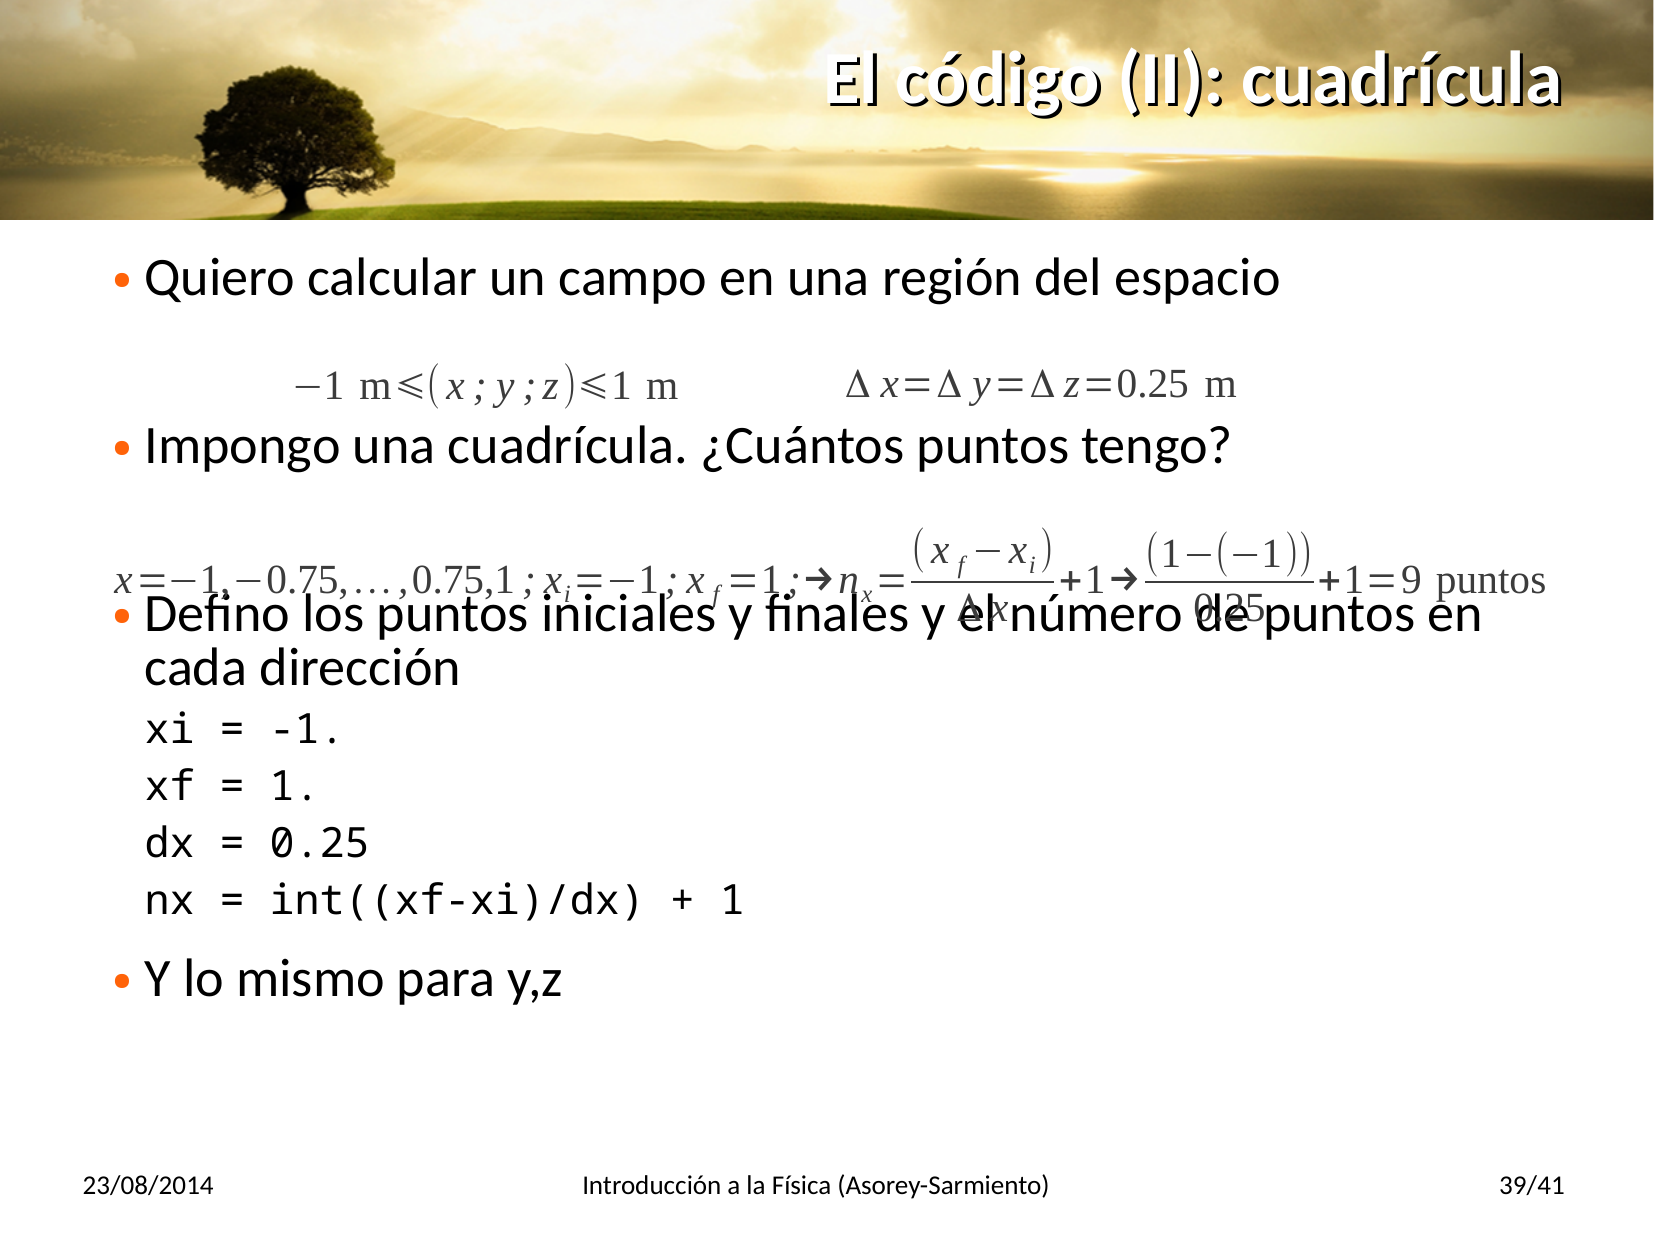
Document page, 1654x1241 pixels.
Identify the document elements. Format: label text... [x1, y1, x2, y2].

title El código (II): cuadrícula [75, 19, 1564, 151]
picture [0, 0, 1654, 220]
list Quiero calcular un campo en una región del espacio Impongo una cuadrícula. ¿Cuántos puntos tengo? Defino los puntos iniciales y finales y el número de puntos en cada dirección xi = -1. xf = 1. dx = 0.25 nx = int((xf-xi)/dx) + 1 Y lo mismo para y,z [82, 255, 1571, 1156]
chart [838, 360, 1246, 407]
chart [285, 361, 687, 412]
chart [105, 525, 1554, 631]
